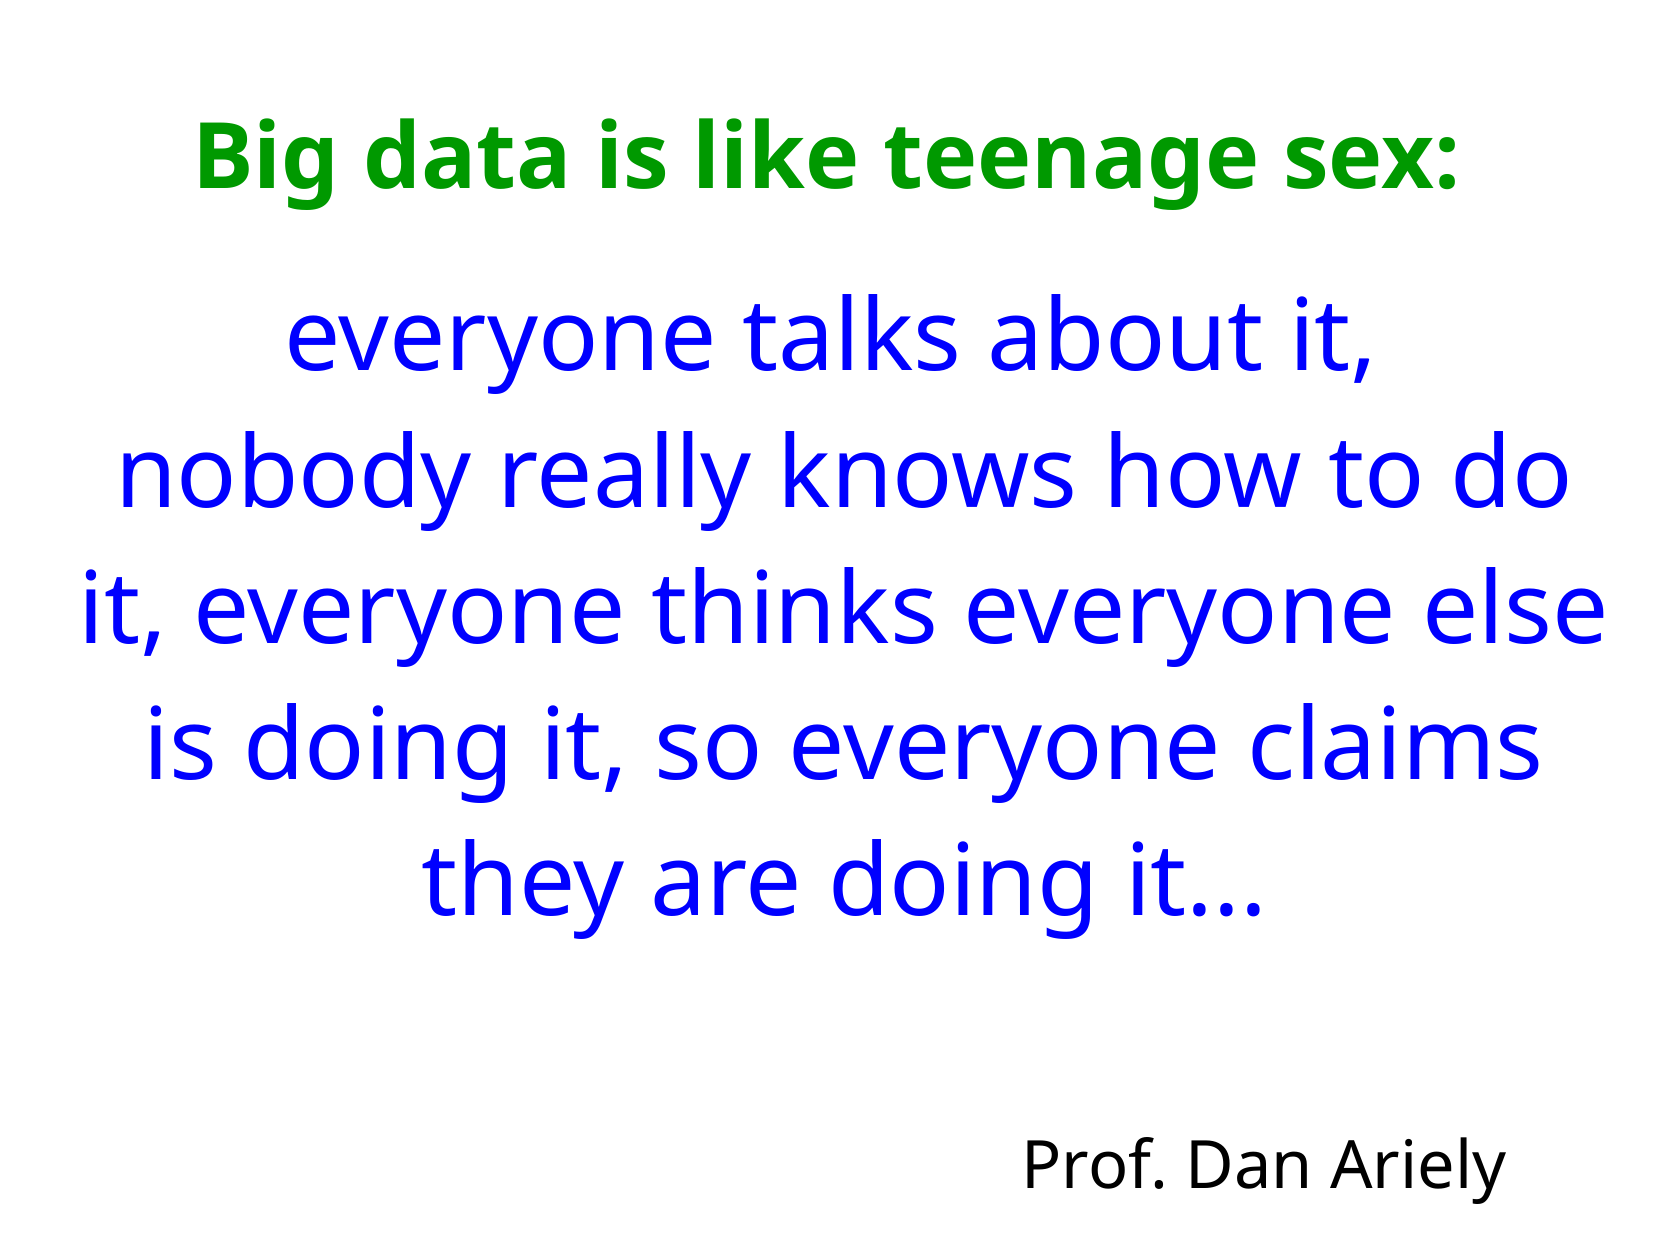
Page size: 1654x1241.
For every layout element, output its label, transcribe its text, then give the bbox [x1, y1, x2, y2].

text_box everyone talks about it, nobody really knows how to do it, everyone thinks everyone else is doing it, so everyone claims they are doing it... Prof. Dan Ariely [47, 256, 1642, 1177]
title Big data is like teenage sex: [82, 49, 1571, 256]
